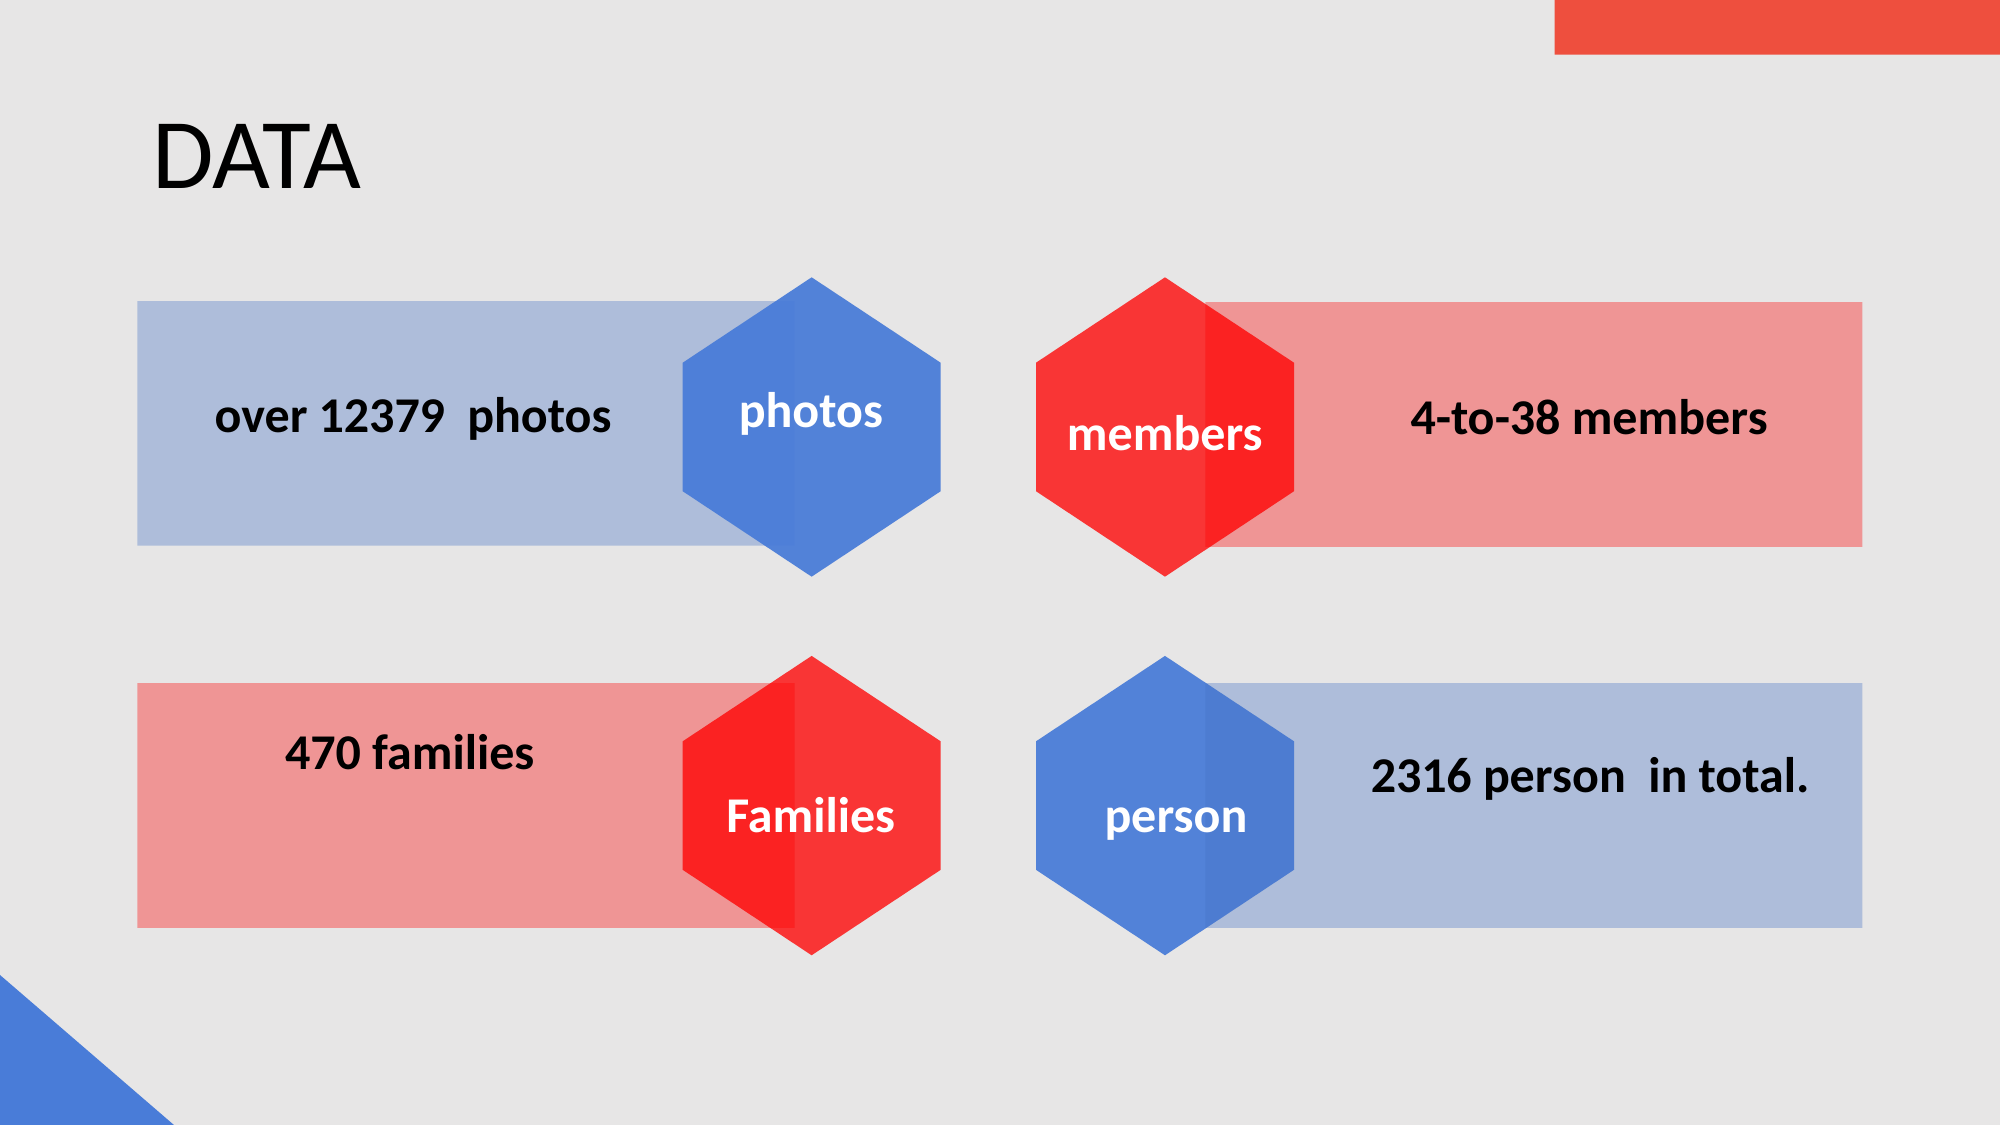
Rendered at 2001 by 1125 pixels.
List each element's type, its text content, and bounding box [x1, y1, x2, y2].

title DATA [137, 59, 1863, 278]
text_box members [1024, 393, 1306, 468]
text_box [1036, 655, 1863, 775]
text_box person [1035, 775, 1317, 851]
text_box [1036, 277, 1863, 393]
text_box [1036, 810, 1863, 956]
text_box Families [670, 775, 952, 851]
text_box [137, 655, 941, 956]
text_box [1554, 0, 2000, 55]
text_box photos [670, 370, 952, 446]
text_box 4-to-38 members [1305, 377, 1874, 452]
text_box [1036, 452, 1863, 577]
text_box 2316 person in total. [1290, 735, 1891, 810]
text_box 470 families [285, 732, 535, 783]
text_box [0, 974, 174, 1125]
text_box [137, 277, 941, 577]
text_box over 12379 photos [146, 375, 680, 450]
